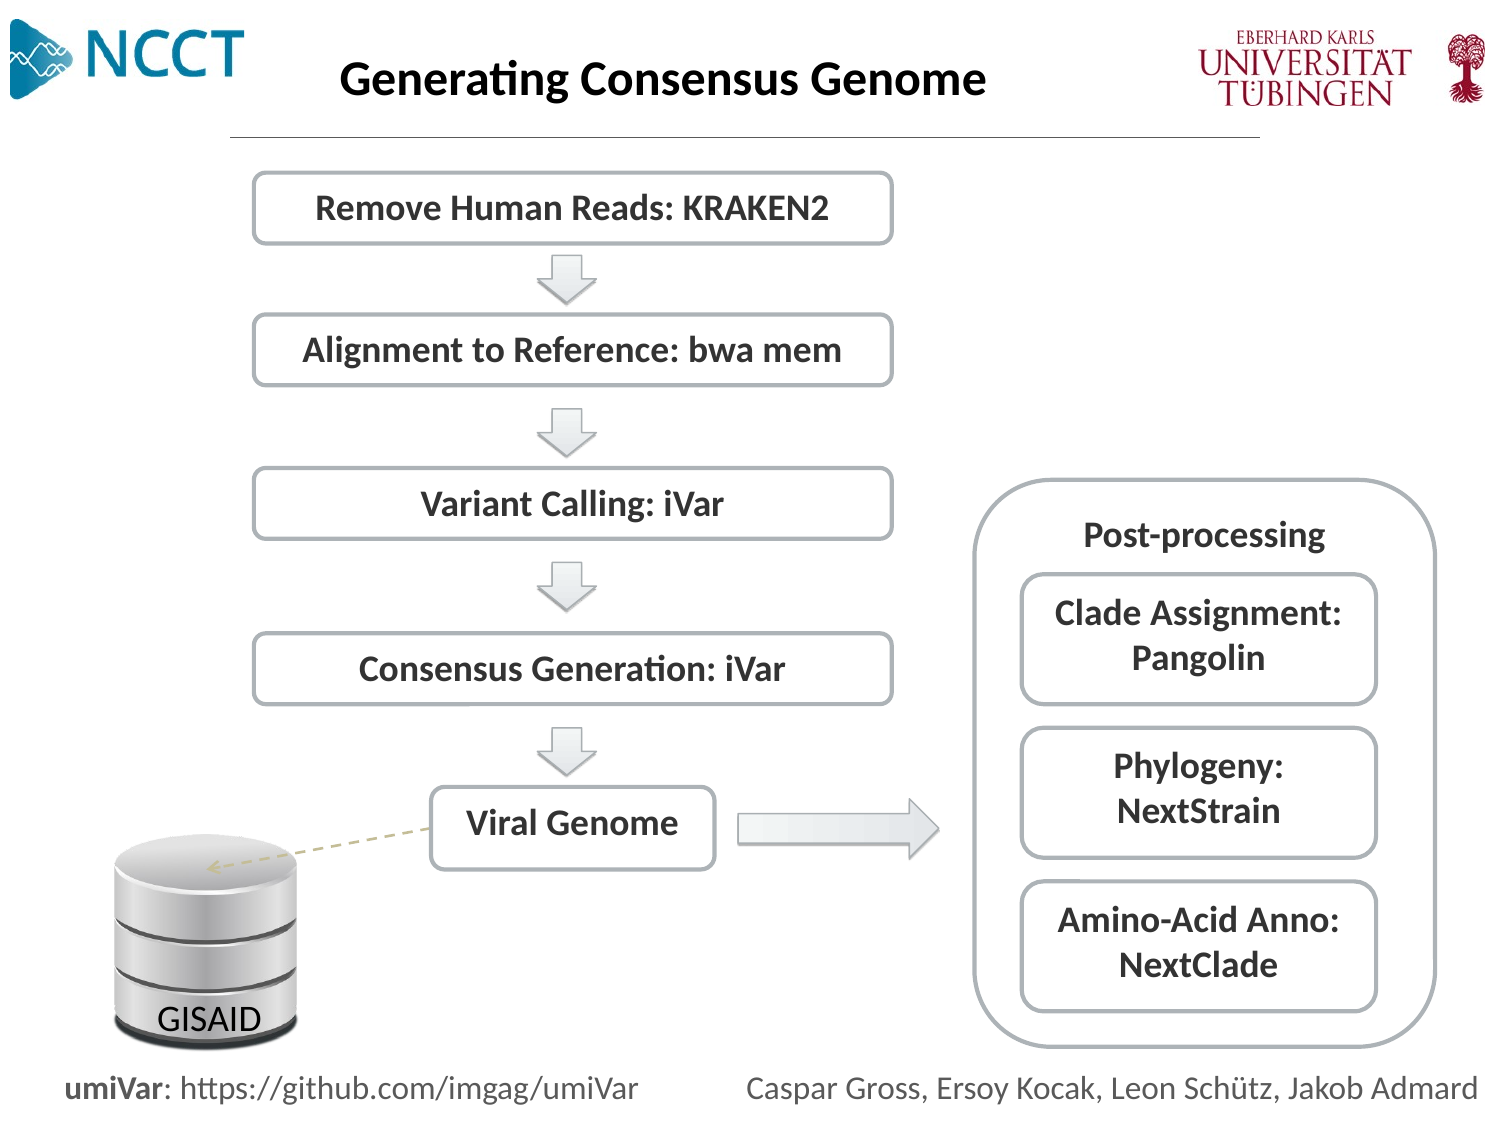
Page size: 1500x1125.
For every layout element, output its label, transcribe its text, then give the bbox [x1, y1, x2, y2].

text_box [537, 408, 597, 457]
text_box [537, 562, 597, 610]
text_box GISAID [142, 986, 277, 1046]
text_box Caspar Gross, Ersoy Kocak, Leon Schütz, Jakob Admard [731, 1058, 1495, 1114]
text_box Amino-Acid Anno: NextClade [1021, 881, 1377, 1012]
picture [10, 19, 245, 102]
text_box Alignment to Reference: bwa mem [253, 314, 892, 386]
text_box [537, 255, 597, 303]
text_box Phylogeny: NextStrain [1021, 727, 1377, 858]
text_box Remove Human Reads: KRAKEN2 [253, 172, 892, 244]
text_box Post-processing [974, 479, 1436, 1047]
text_box Viral Genome [431, 786, 715, 870]
picture [112, 834, 299, 1052]
text_box [738, 798, 939, 858]
text_box [537, 727, 597, 776]
picture [1198, 30, 1485, 106]
text_box Variant Calling: iVar [253, 467, 892, 539]
text_box Clade Assignment: Pangolin [1021, 574, 1377, 705]
text_box Generating Consensus Genome [324, 37, 1117, 113]
text_box umiVar: https://github.com/imgag/umiVar [49, 1058, 655, 1114]
text_box Consensus Generation: iVar [253, 633, 892, 705]
